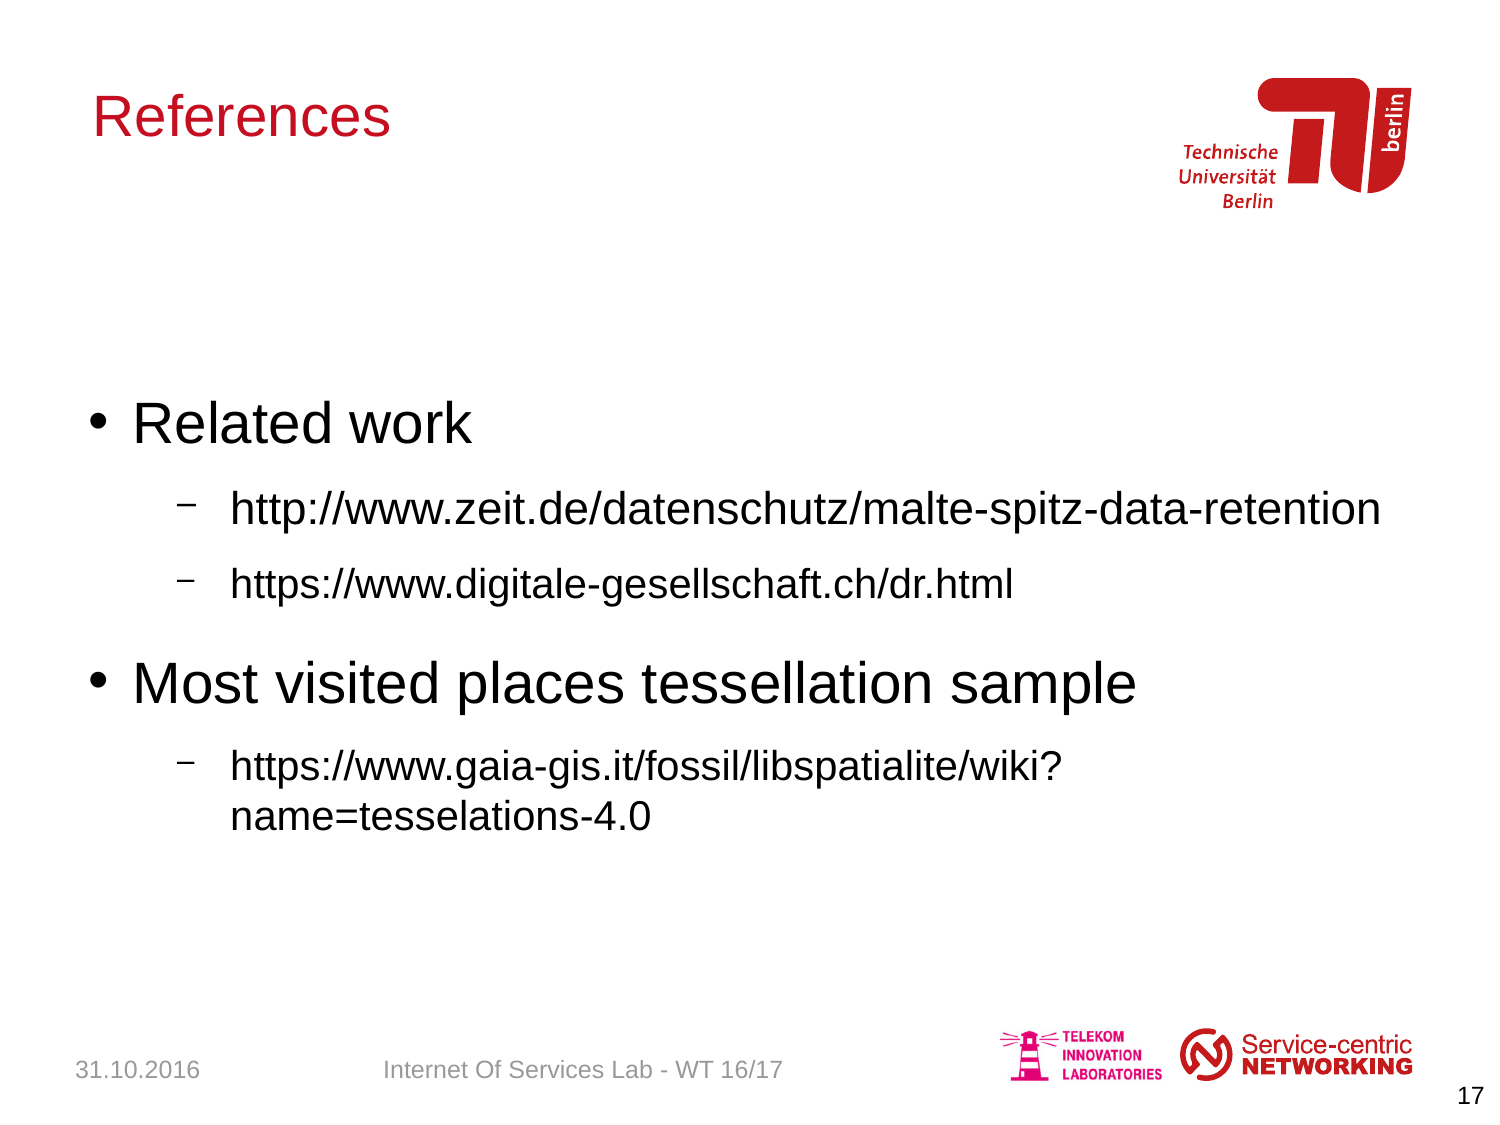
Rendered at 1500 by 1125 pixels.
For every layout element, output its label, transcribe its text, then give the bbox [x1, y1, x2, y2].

list Related work http://www.zeit.de/datenschutz/malte-spitz-data-retention https://www.digitale-gesellschaft.ch/dr.html Most visited places tessellation sample https://www.gaia-gis.it/fossil/libspatialite/wiki?name=tesselations-4.0 [88, 314, 1411, 983]
slide_number <number> [1412, 1065, 1500, 1125]
title References [88, 78, 1152, 212]
picture [1000, 1028, 1162, 1083]
